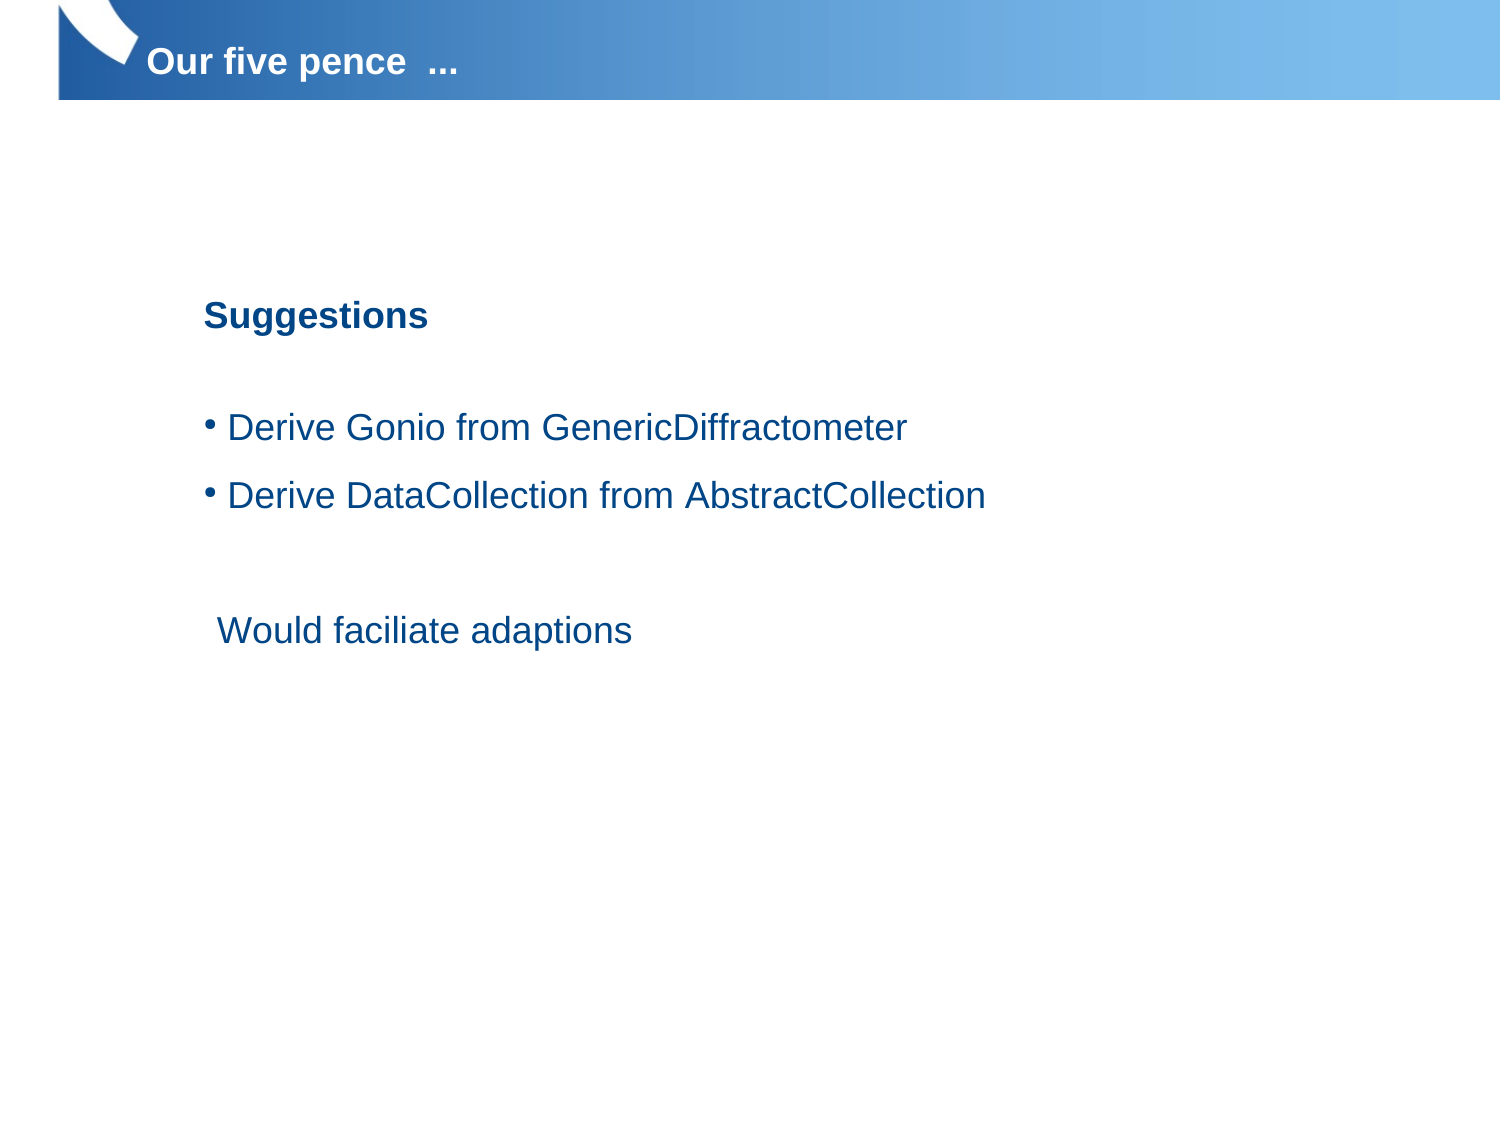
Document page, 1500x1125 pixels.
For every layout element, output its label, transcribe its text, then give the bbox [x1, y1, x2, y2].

title Our five pence ... [131, 23, 1482, 96]
picture [0, 0, 1500, 100]
text_box Suggestions Derive Gonio from GenericDiffractometer Derive DataCollection from AbstractCollection Would faciliate adaptions [188, 283, 1170, 726]
